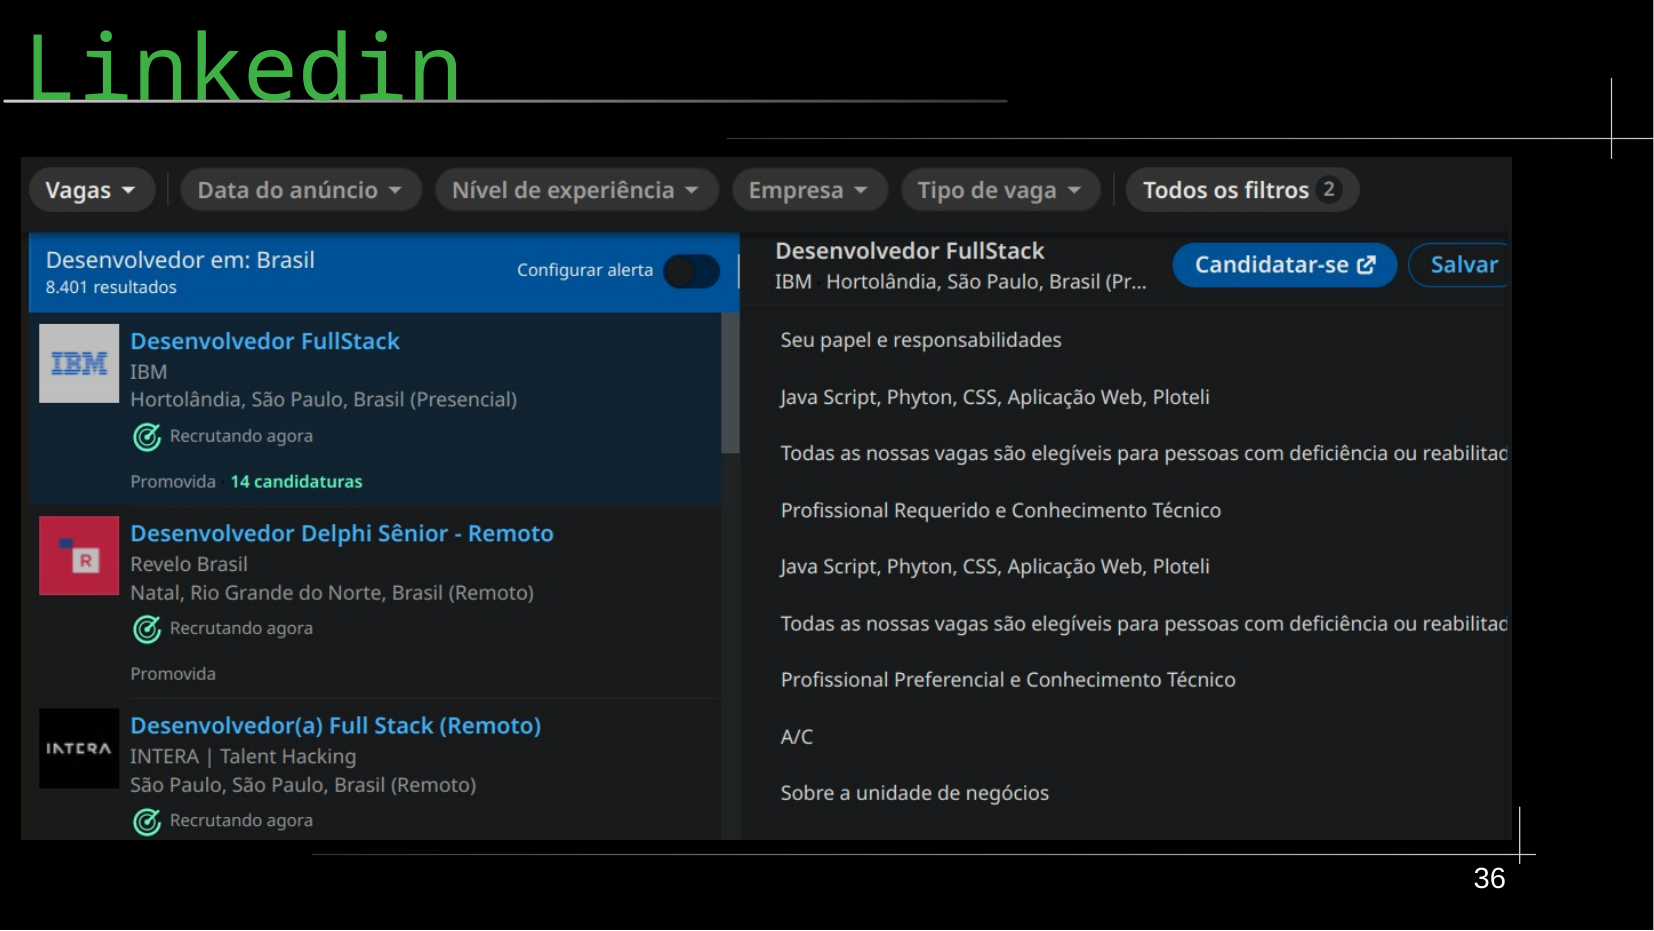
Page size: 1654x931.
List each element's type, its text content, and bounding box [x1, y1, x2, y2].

title Linkedin [23, 7, 1589, 123]
picture [21, 157, 1512, 840]
